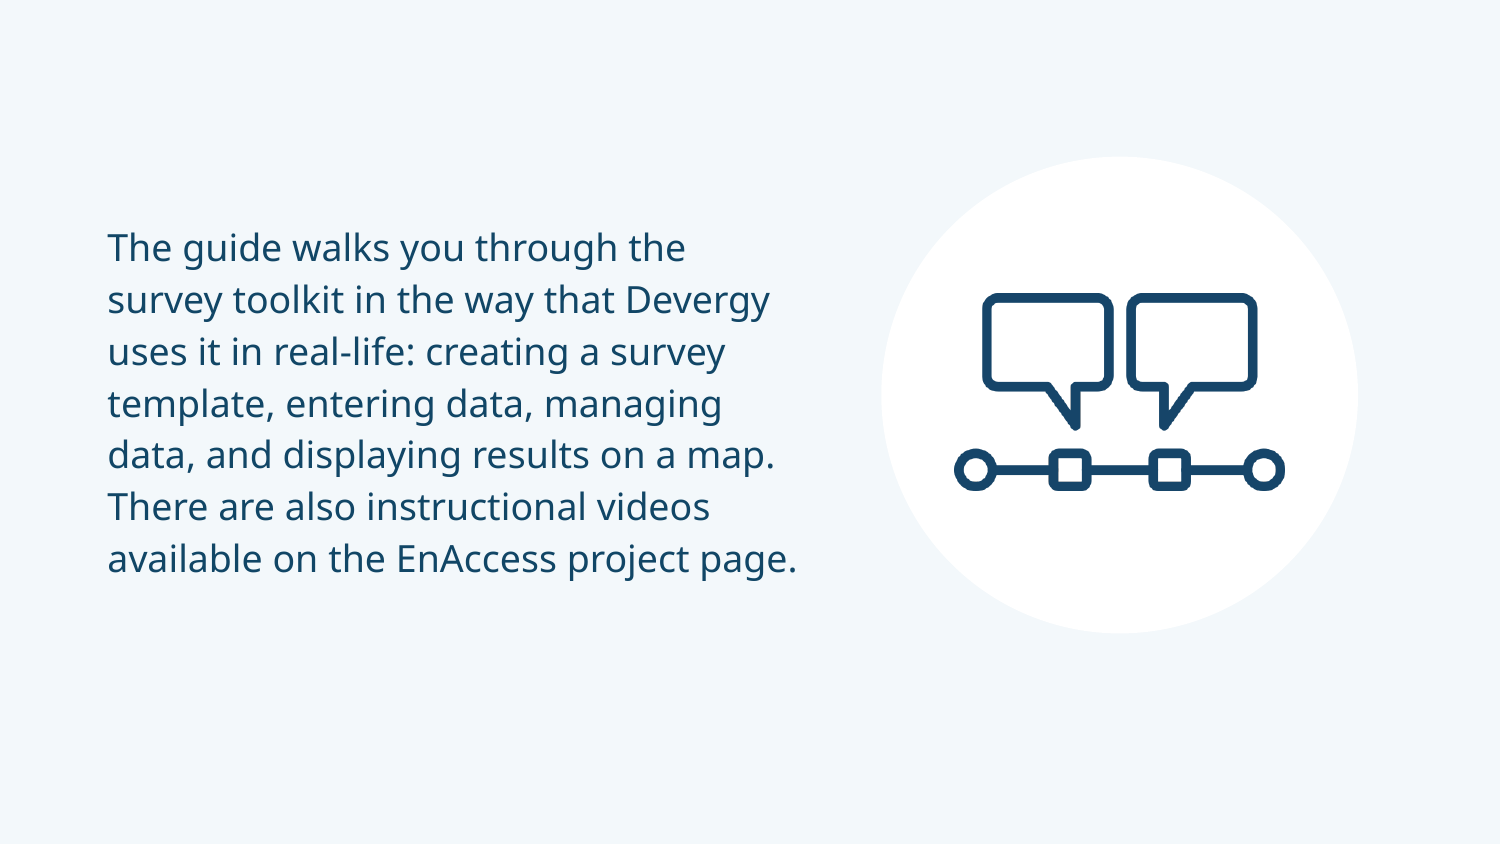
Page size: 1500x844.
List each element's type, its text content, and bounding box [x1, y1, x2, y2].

picture [954, 293, 1285, 491]
text_box [881, 156, 1359, 634]
title The guide walks you through the survey toolkit in the way that Devergy uses it in real-life: creating a survey template, entering data, managing data, and displaying results on a map. There are also instructional videos available on the EnAccess project page. [92, 202, 815, 582]
